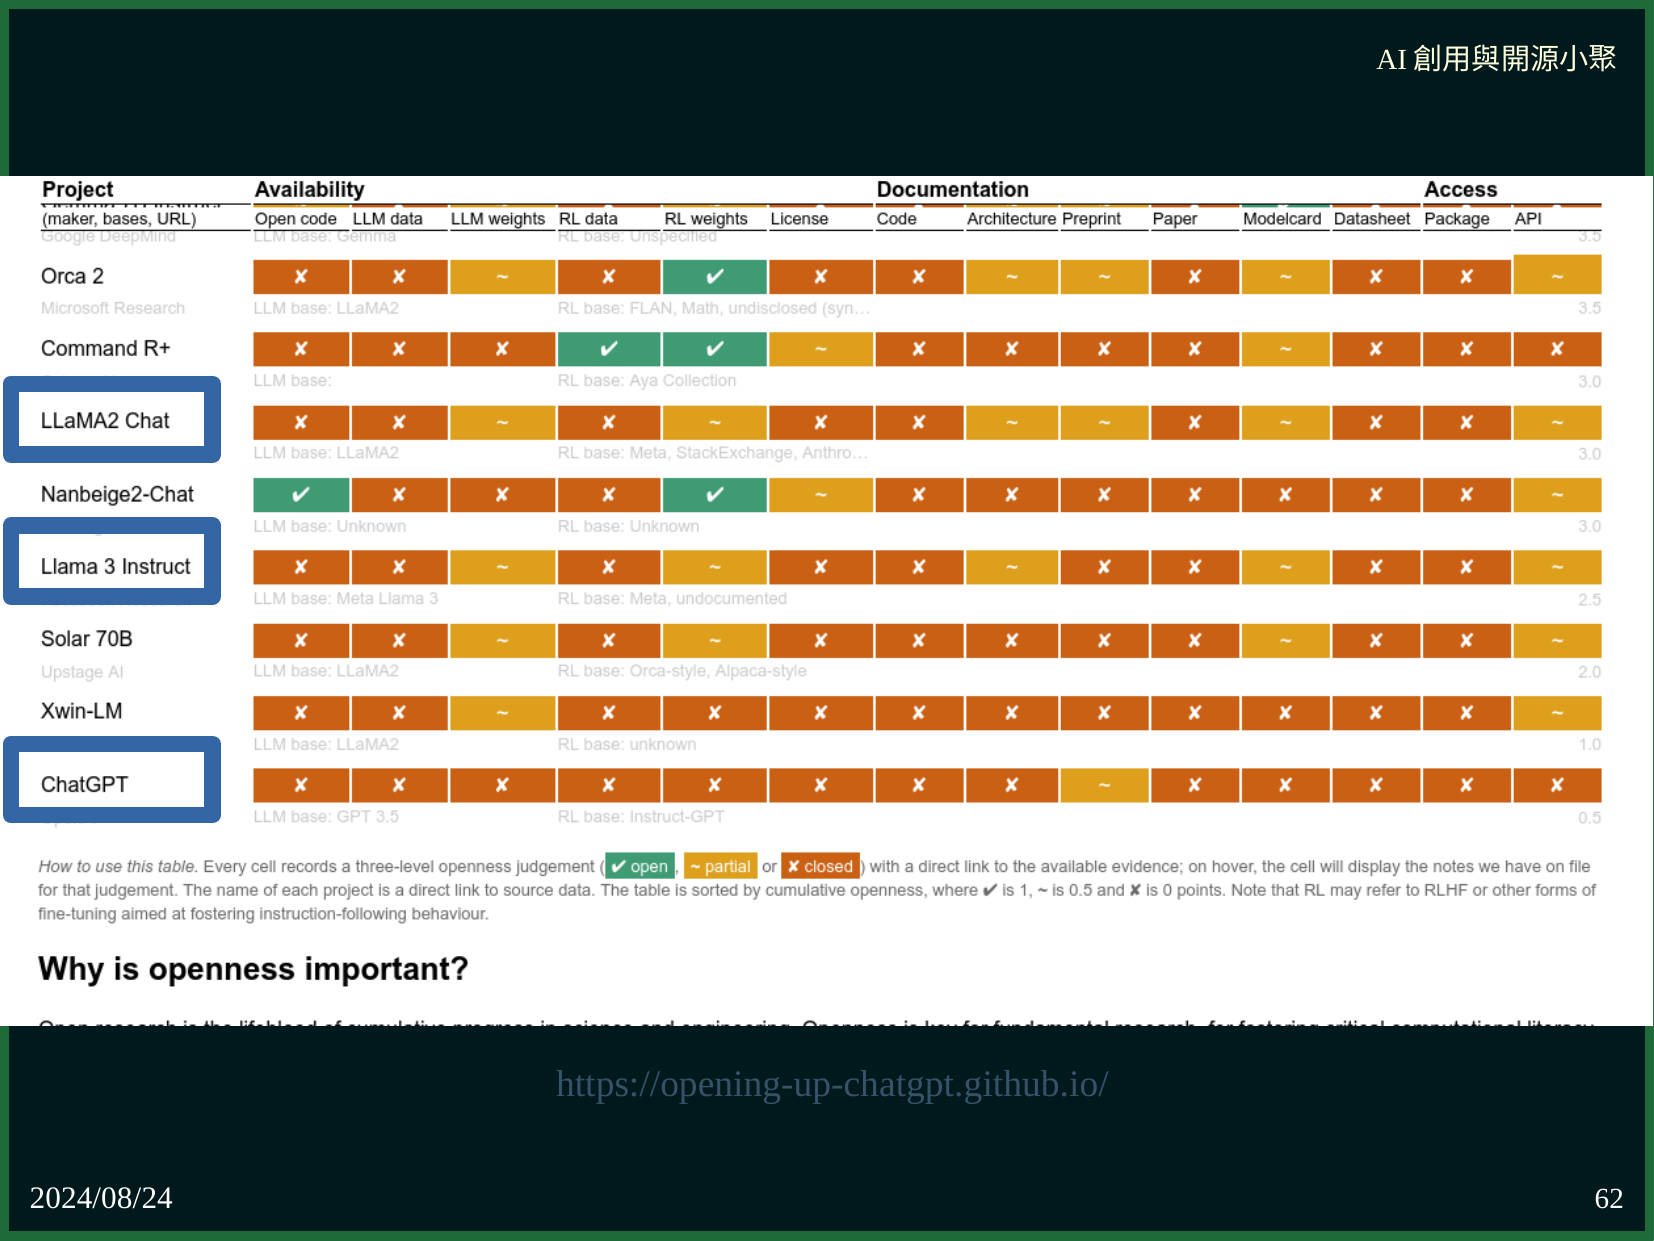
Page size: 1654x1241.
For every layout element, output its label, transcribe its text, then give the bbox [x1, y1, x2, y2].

picture [0, 176, 1653, 1026]
text_box https://opening-up-chatgpt.github.io/ [64, 1042, 1601, 1126]
